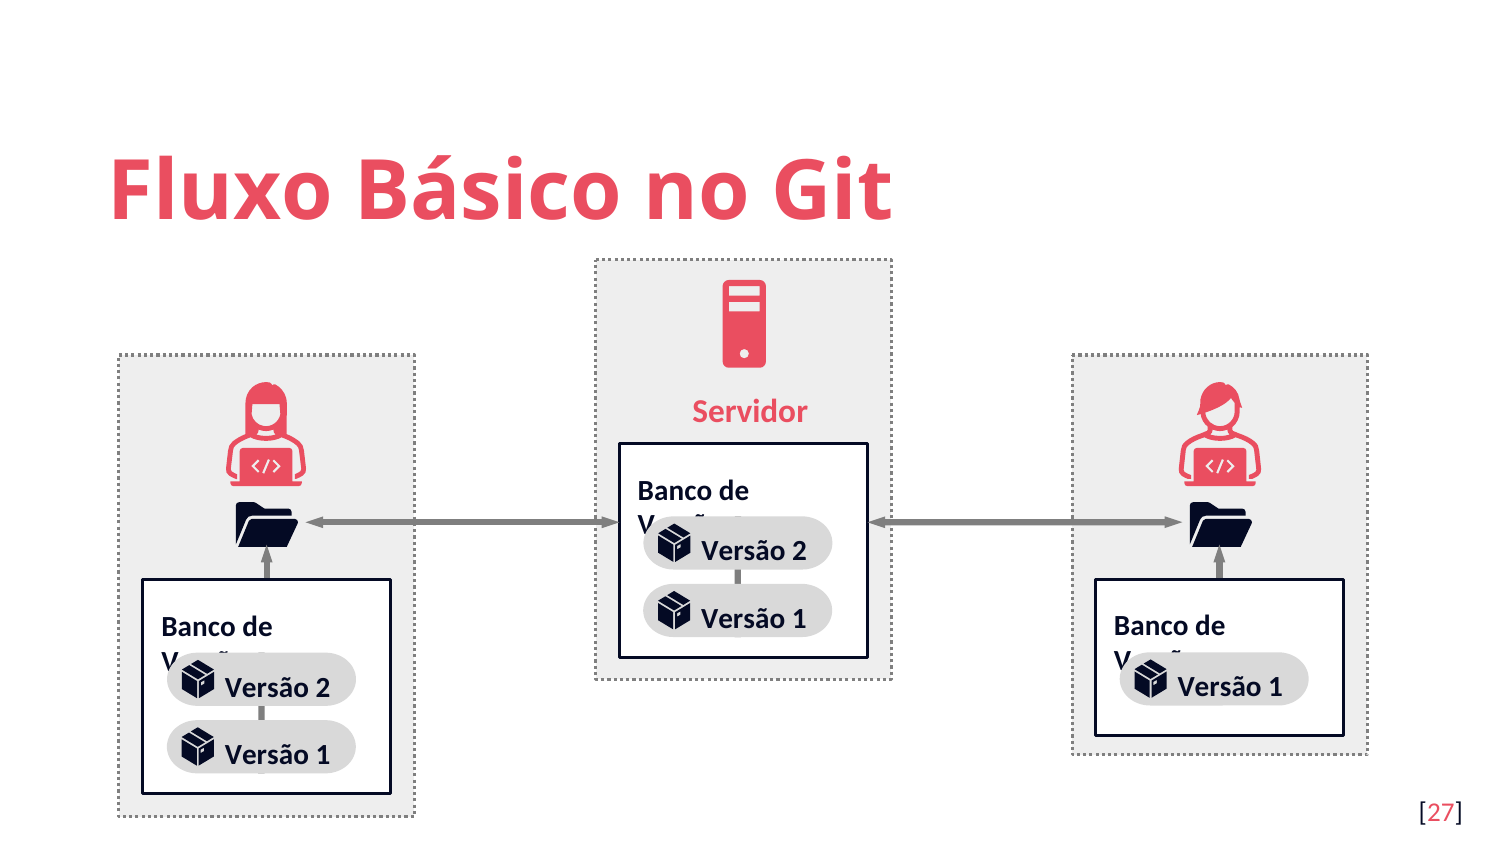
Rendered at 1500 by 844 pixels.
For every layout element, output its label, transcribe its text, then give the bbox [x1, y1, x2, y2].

picture [1126, 654, 1175, 703]
text_box Versão 1 [1119, 662, 1126, 696]
text_box Banco de Versões [1099, 591, 1344, 645]
text_box Banco de Versões [146, 592, 391, 646]
text_box Fluxo Básico no Git [92, 106, 1404, 245]
text_box [119, 355, 414, 817]
text_box Versão 1 [184, 720, 356, 774]
text_box [596, 423, 891, 679]
text_box Versão 1 [166, 729, 174, 764]
picture [650, 519, 698, 567]
text_box Versão 2 [183, 652, 356, 706]
text_box Servidor [596, 373, 892, 423]
text_box Versão 1 [1137, 652, 1309, 706]
text_box Versão 1 [643, 593, 650, 628]
text_box [1072, 355, 1367, 755]
picture [1160, 370, 1280, 564]
text_box [596, 260, 891, 373]
text_box Versão 2 [643, 526, 650, 560]
text_box Versão 1 [659, 583, 833, 638]
text_box Banco de Versões [622, 455, 868, 509]
text_box Versão 2 [167, 662, 174, 697]
picture [174, 722, 222, 771]
picture [206, 370, 326, 564]
picture [174, 655, 222, 703]
picture [650, 586, 698, 634]
text_box Versão 2 [660, 516, 833, 570]
slide_number [27] [1403, 779, 1494, 844]
picture [718, 275, 770, 372]
